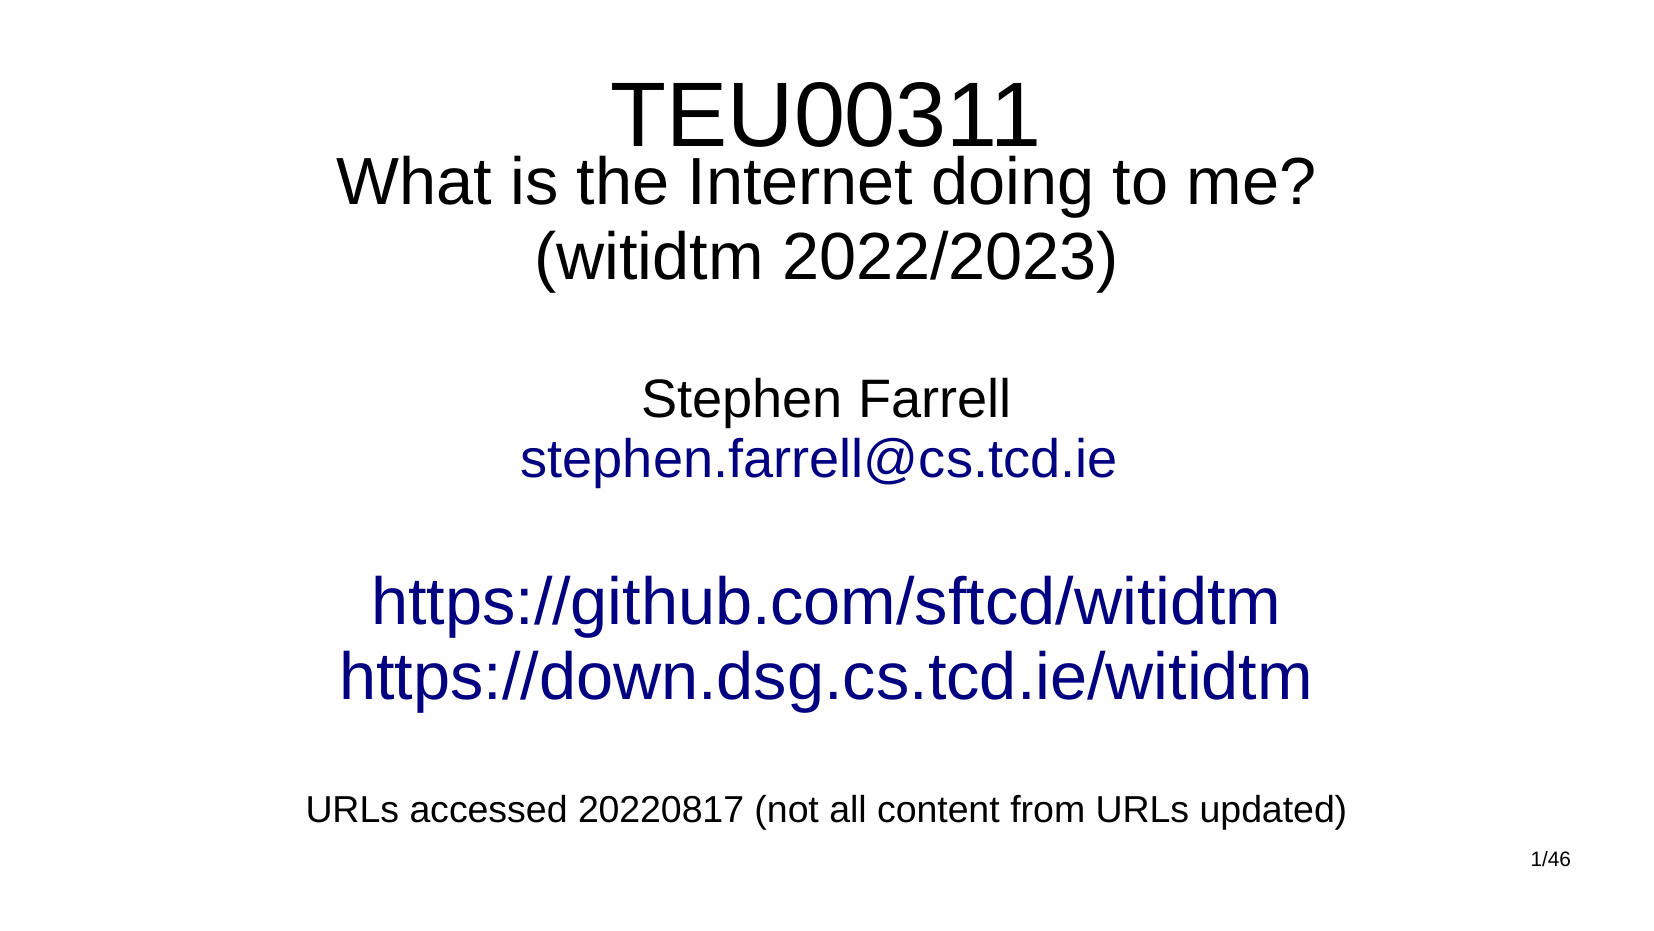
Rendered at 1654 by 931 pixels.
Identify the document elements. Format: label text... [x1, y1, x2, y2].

title TEU00311 [82, 37, 1571, 144]
subtitle What is the Internet doing to me? (witidtm 2022/2023) Stephen Farrell stephen.farrell@cs.tcd.ie https://github.com/sftcd/witidtm https://down.dsg.cs.tcd.ie/witidtm URLs accessed 20220817 (not all content from URLs updated) [82, 144, 1571, 831]
